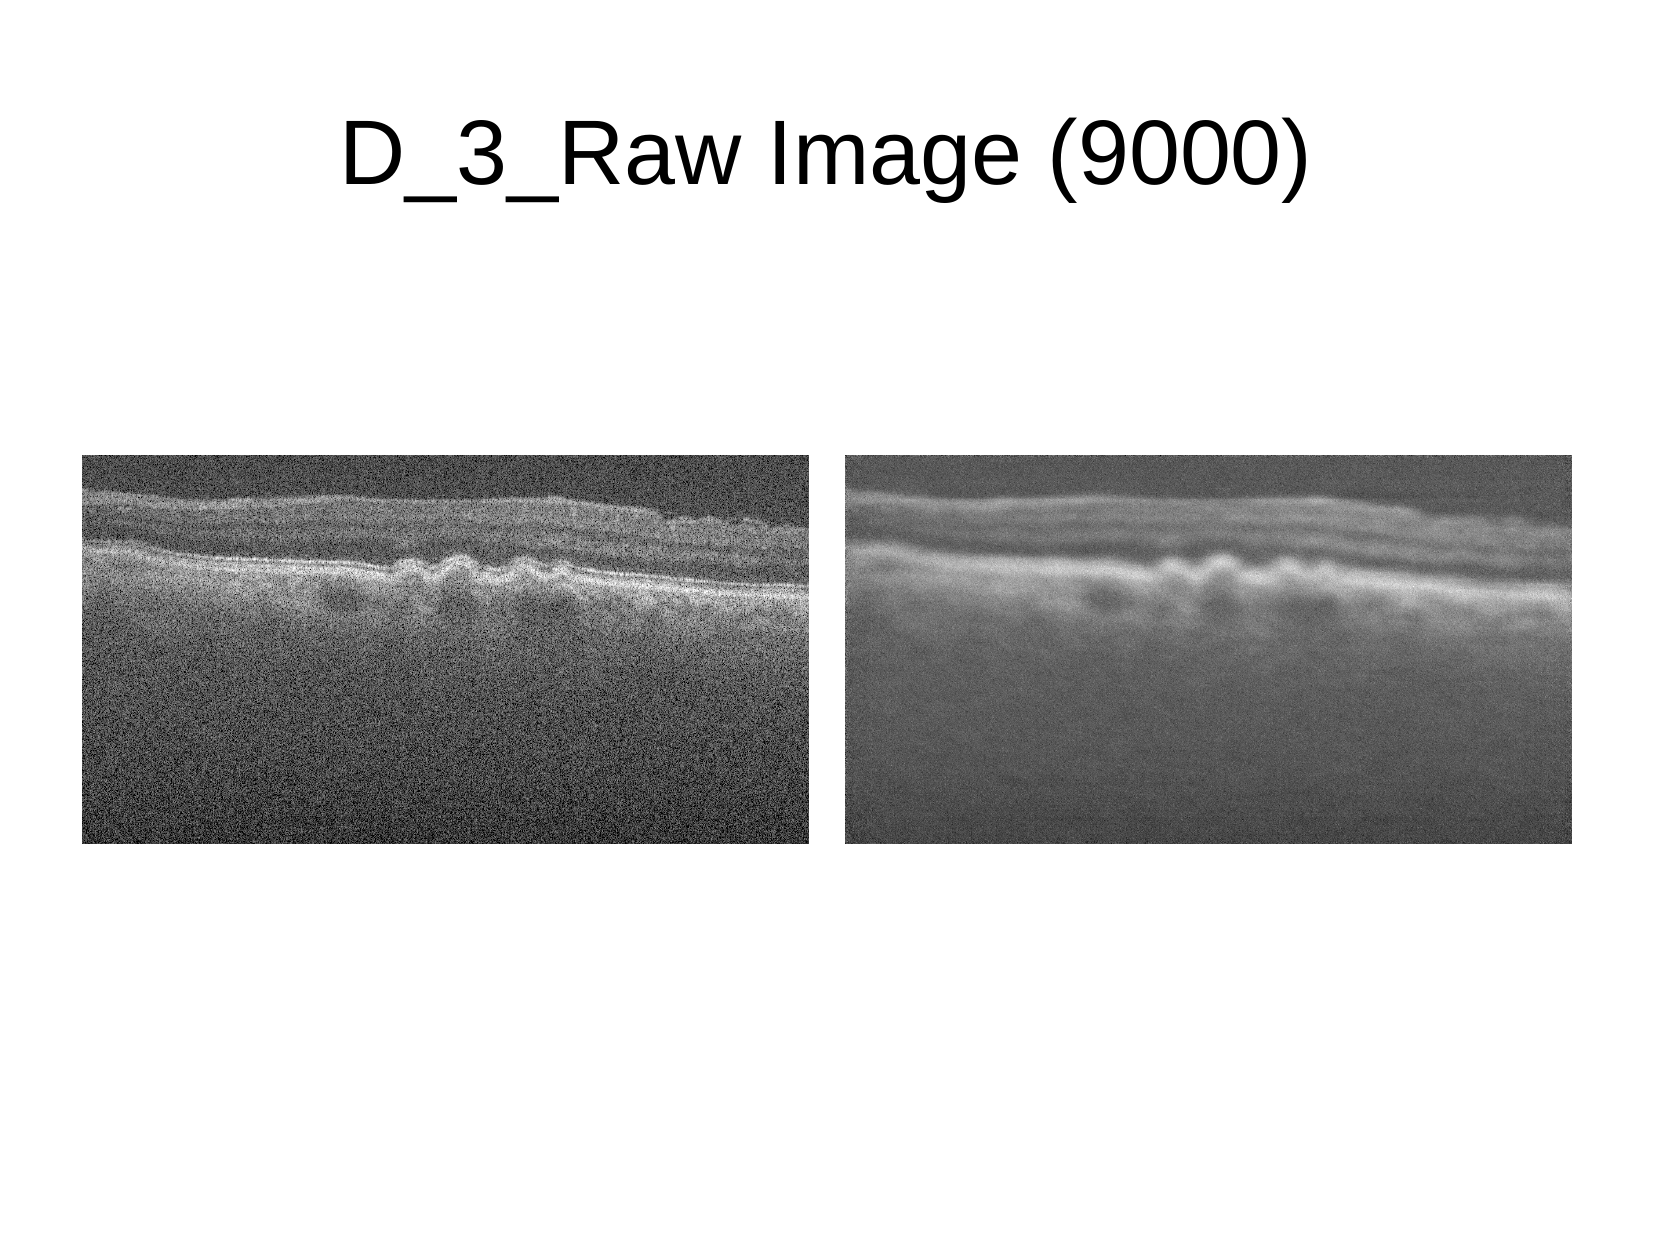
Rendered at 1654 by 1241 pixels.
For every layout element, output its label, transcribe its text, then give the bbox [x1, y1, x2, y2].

picture [845, 455, 1572, 845]
title D_3_Raw Image (9000) [82, 49, 1571, 257]
picture [82, 455, 809, 845]
